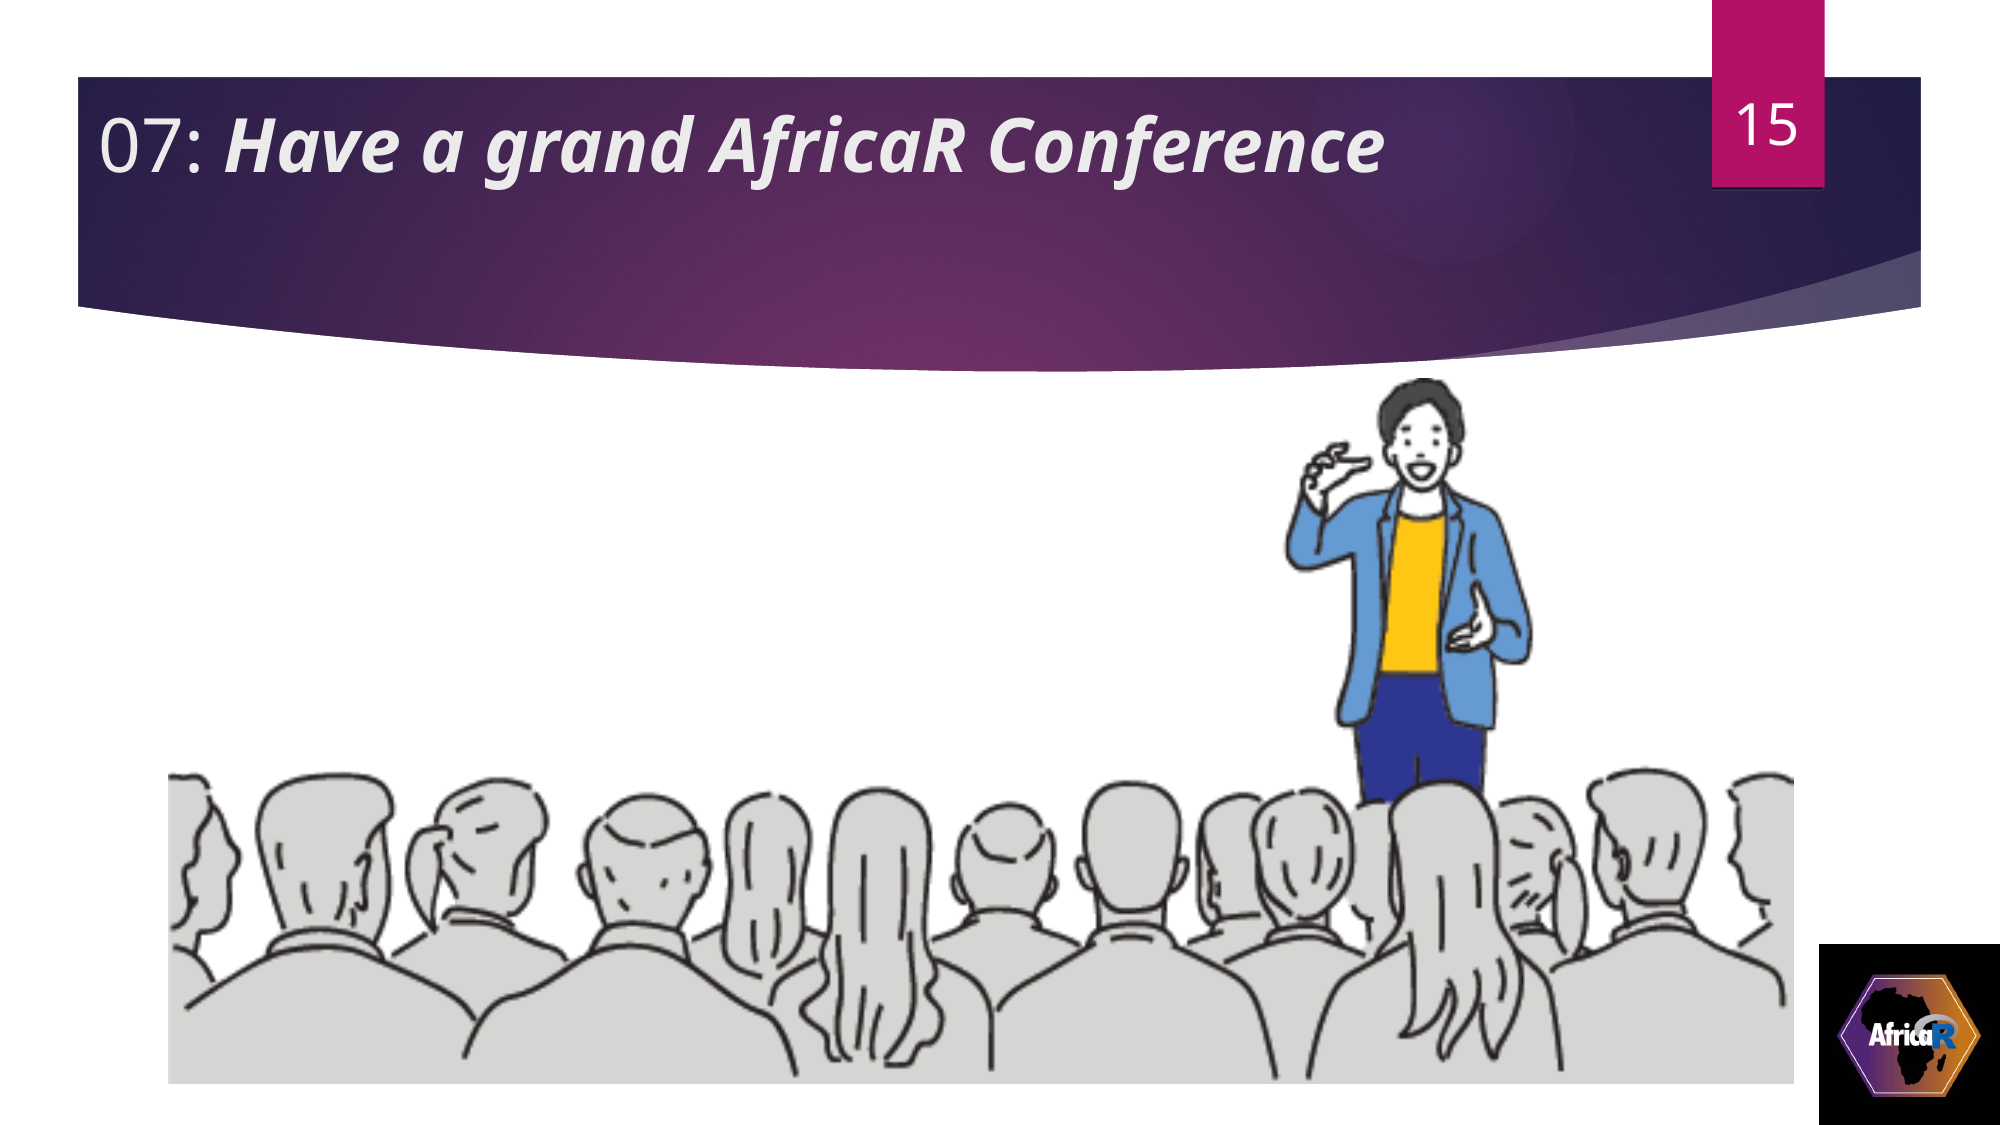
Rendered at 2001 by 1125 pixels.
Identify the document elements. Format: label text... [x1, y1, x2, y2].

picture [168, 378, 1794, 1084]
picture [79, 78, 1748, 371]
title 07: Have a grand AfricaR Conference [83, 74, 1922, 300]
picture [1819, 944, 2000, 1125]
